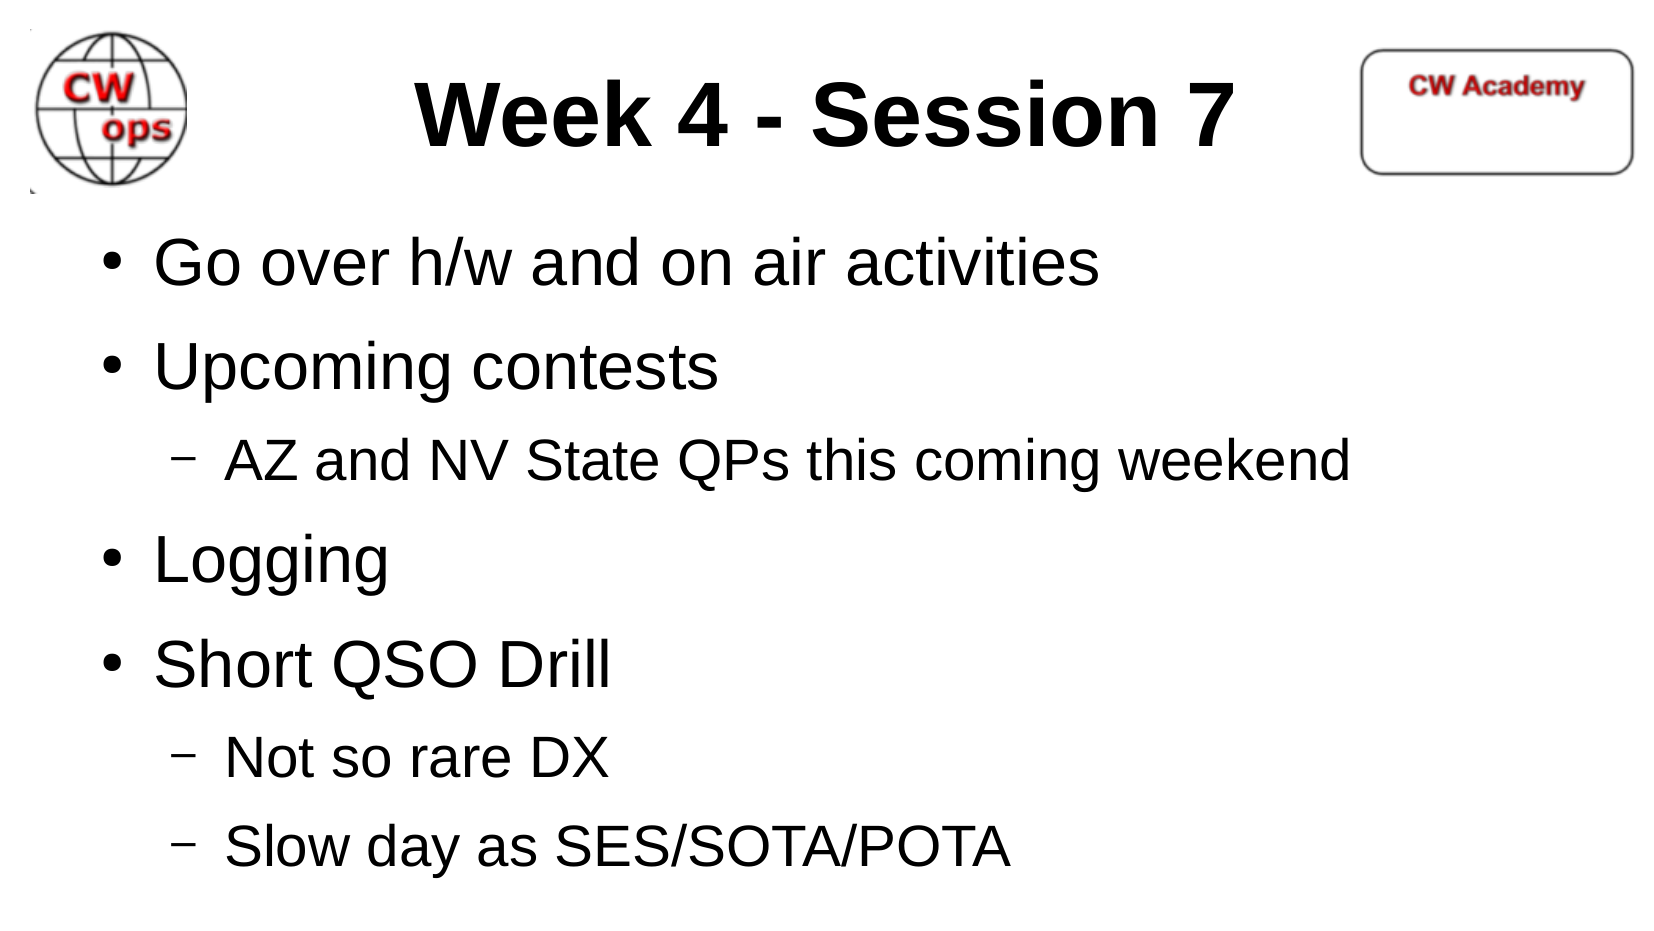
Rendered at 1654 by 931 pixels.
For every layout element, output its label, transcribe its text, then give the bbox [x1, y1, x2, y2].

title Week 4 - Session 7 [82, 37, 1571, 193]
picture [1571, 37, 1640, 186]
list Go over h/w and on air activities Upcoming contests AZ and NV State QPs this coming weekend Logging Short QSO Drill Not so rare DX Slow day as SES/SOTA/POTA [82, 225, 1571, 915]
picture [30, 29, 187, 194]
